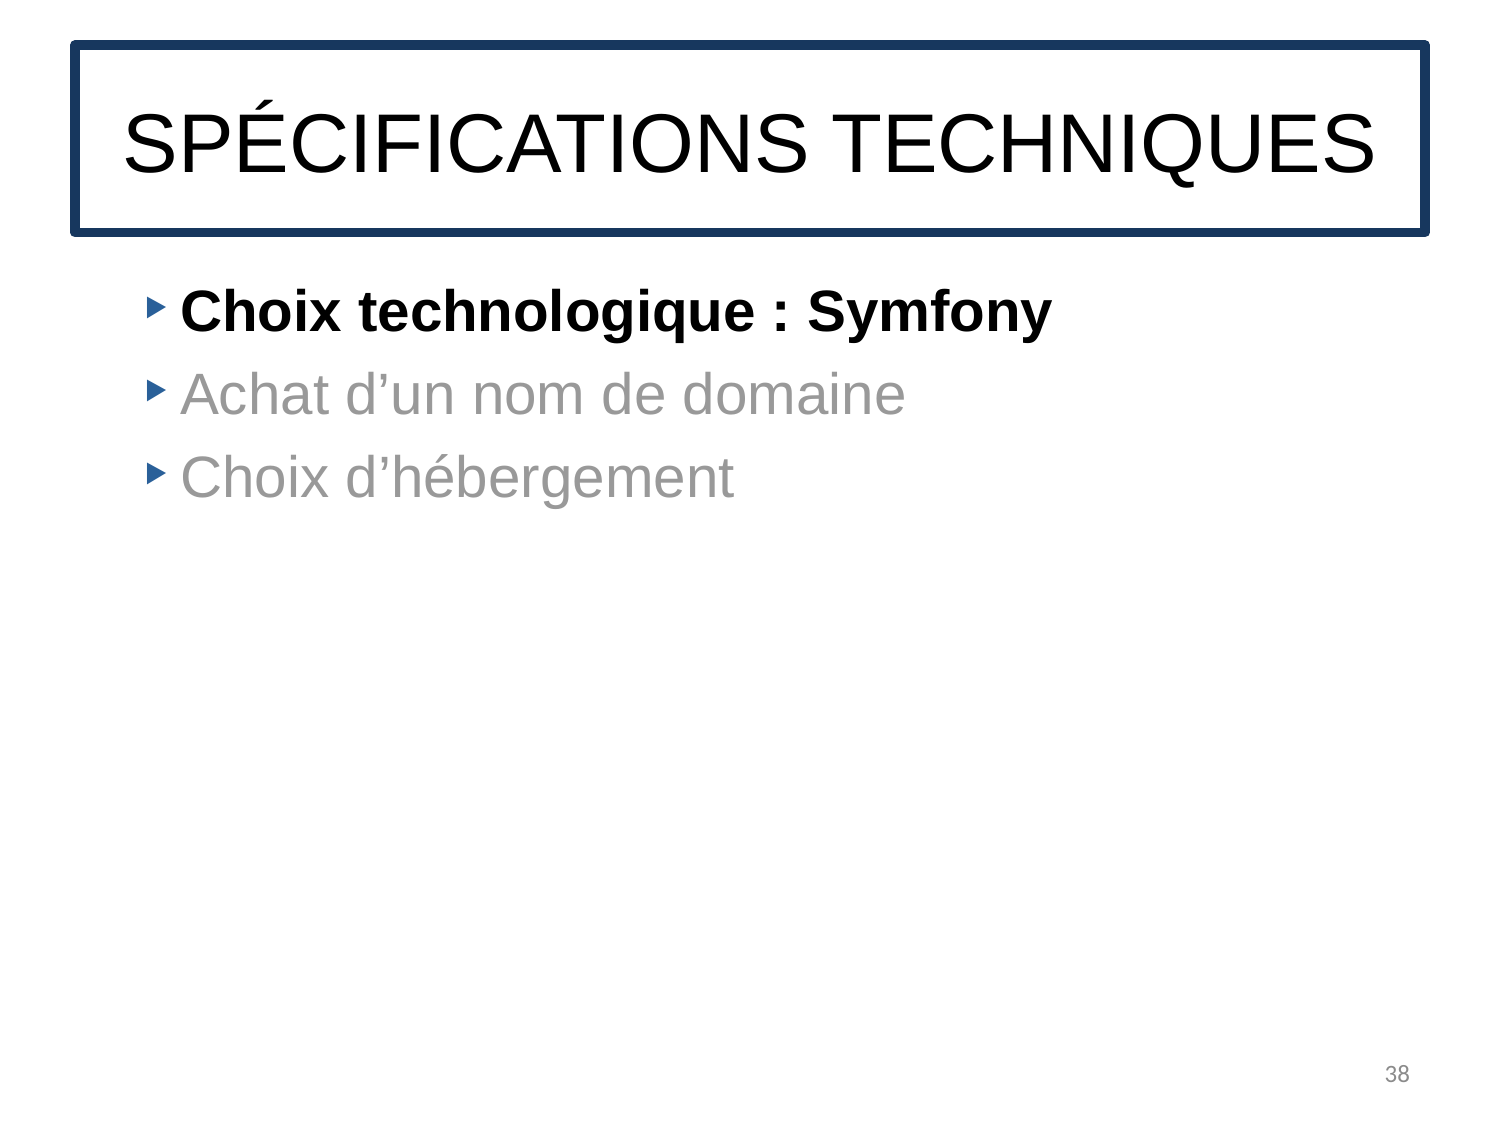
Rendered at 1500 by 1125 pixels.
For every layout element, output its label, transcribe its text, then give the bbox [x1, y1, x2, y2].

title SPÉCIFICATIONS TECHNIQUES [75, 45, 1425, 233]
text_box Choix technologique : Symfony Achat d’un nom de domaine Choix d’hébergement [129, 271, 1430, 1125]
